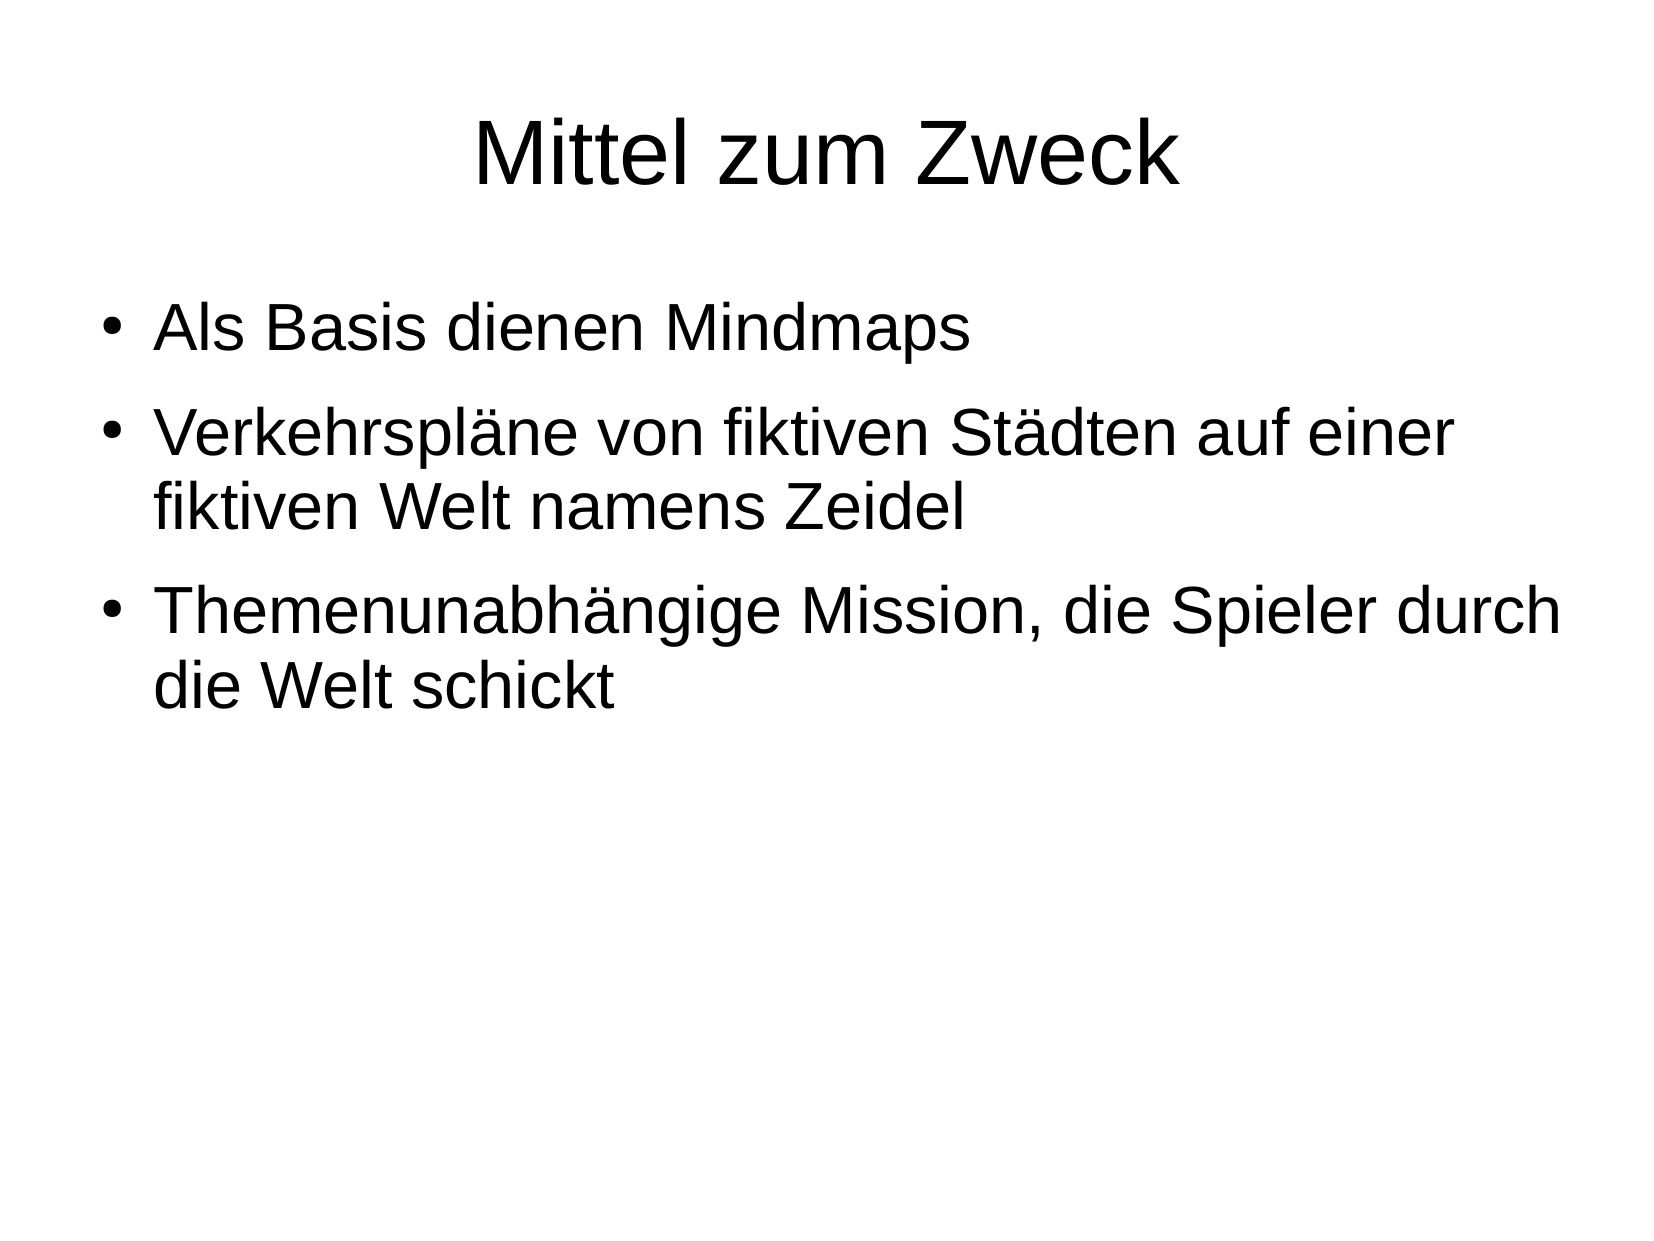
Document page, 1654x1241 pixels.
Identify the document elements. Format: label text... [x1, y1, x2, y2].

title Mittel zum Zweck [82, 49, 1571, 257]
list Als Basis dienen Mindmaps Verkehrspläne von fiktiven Städten auf einer fiktiven Welt namens Zeidel Themenunabhängige Mission, die Spieler durch die Welt schickt [82, 290, 1571, 1109]
